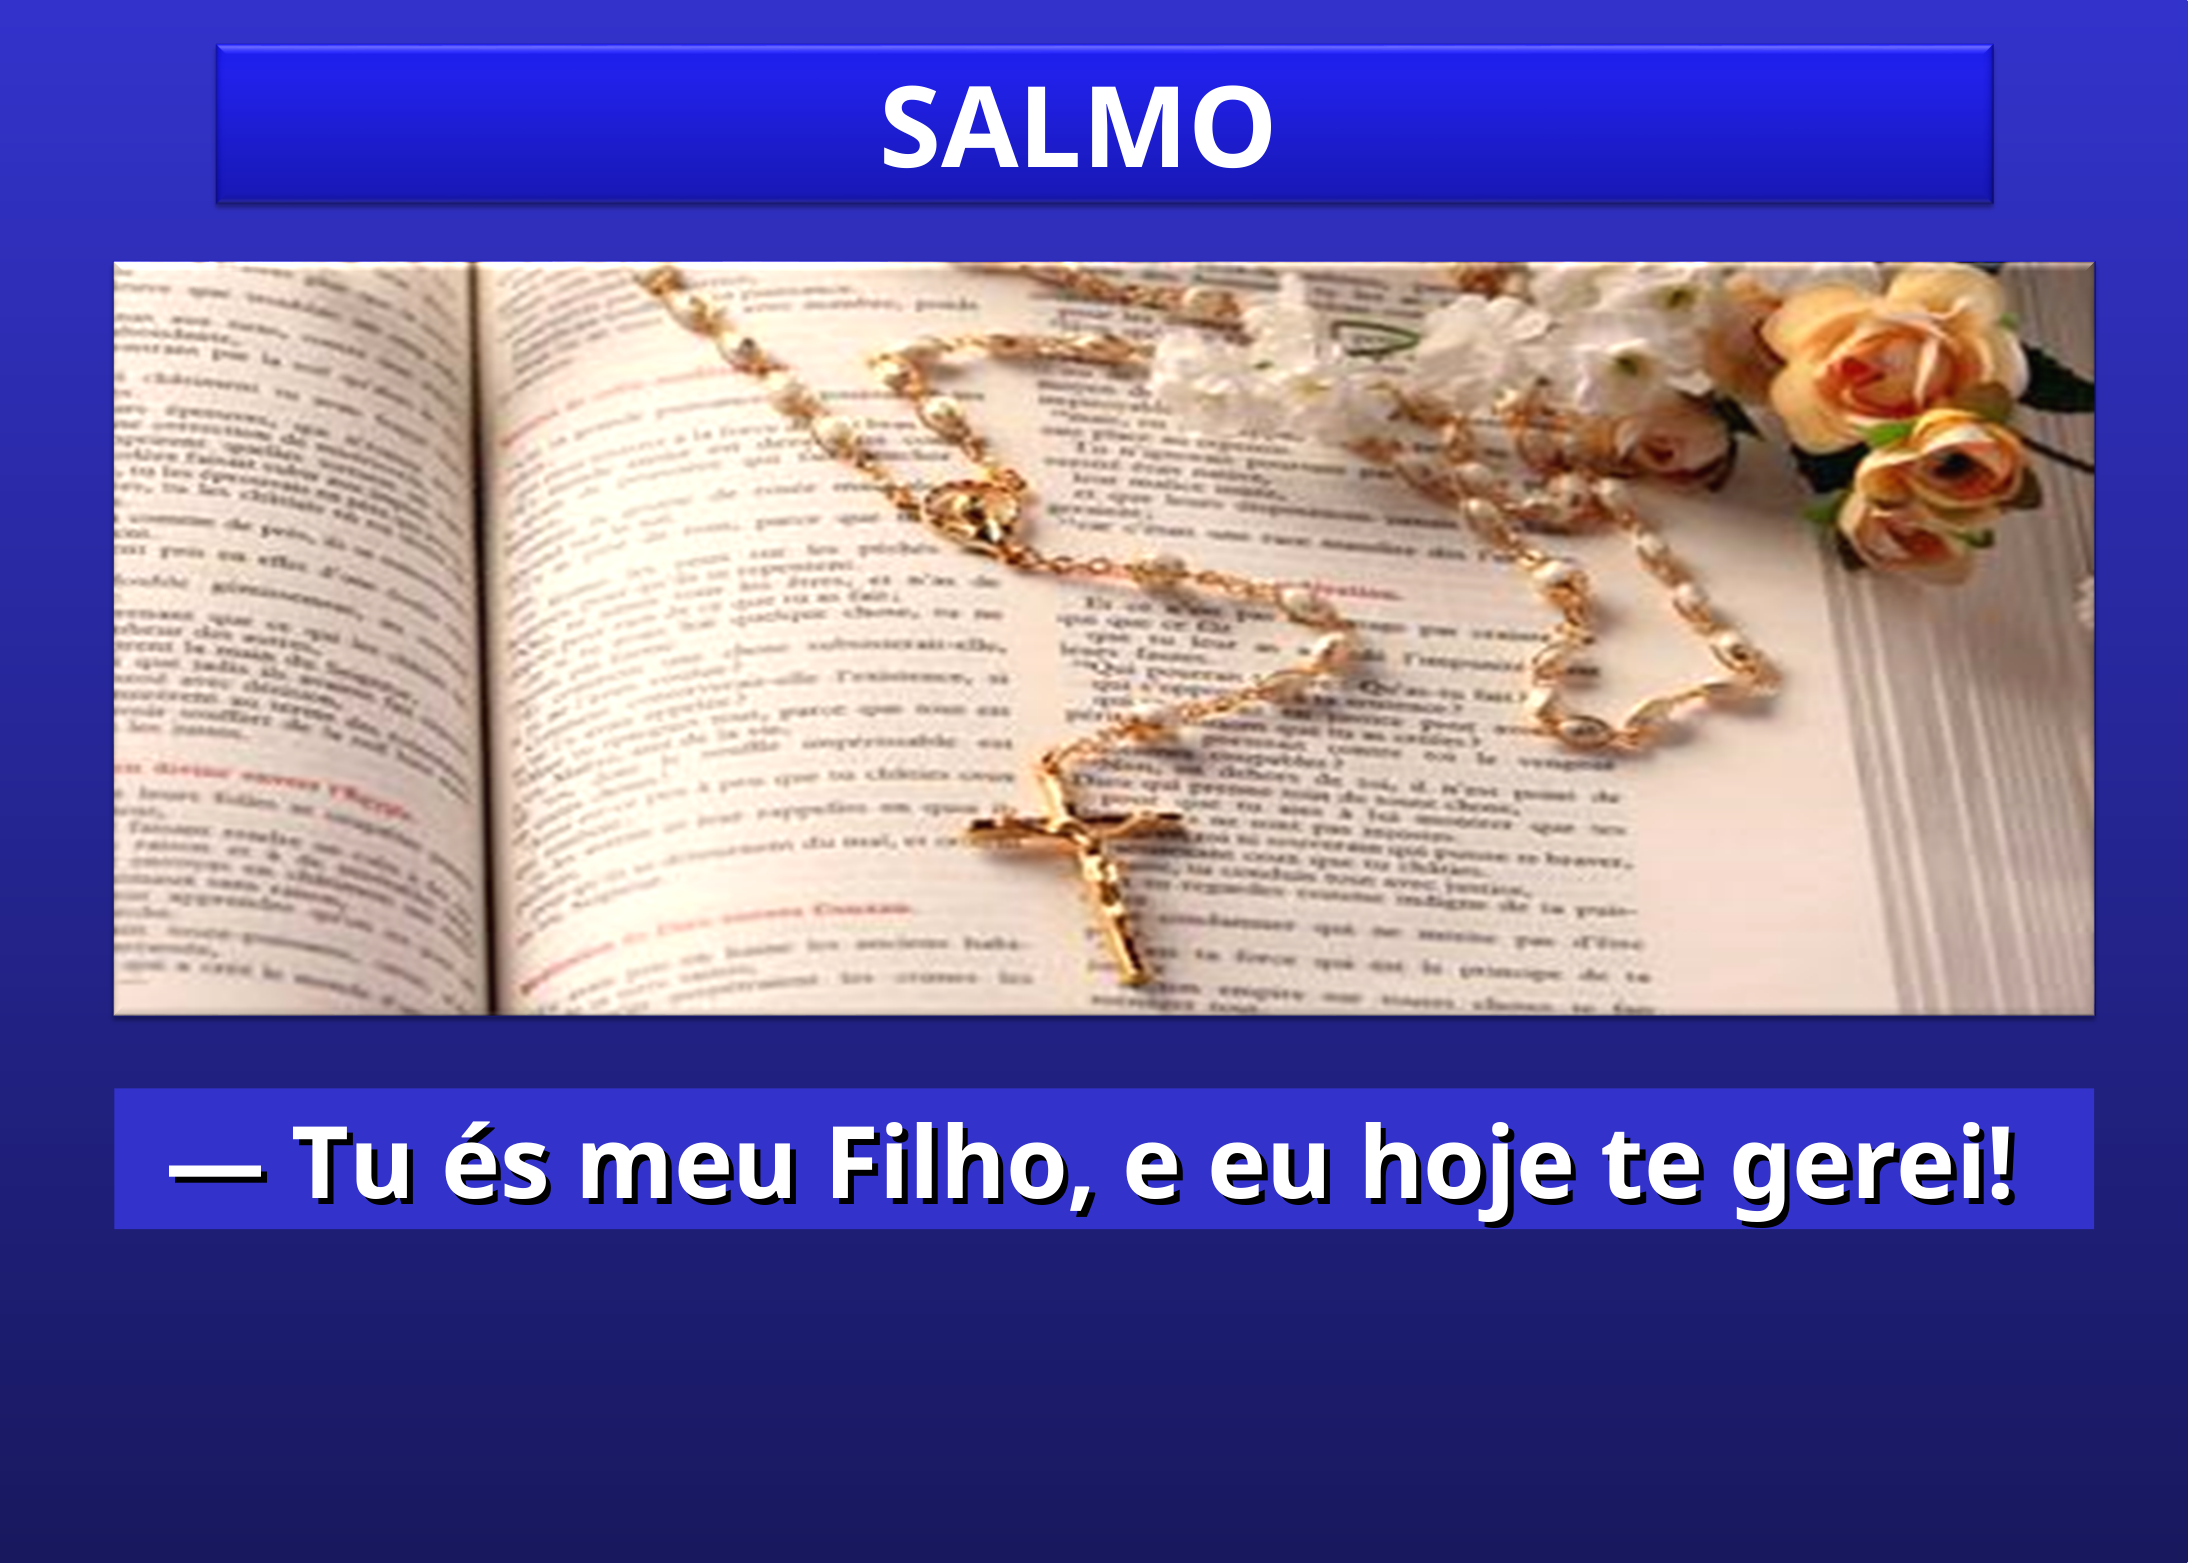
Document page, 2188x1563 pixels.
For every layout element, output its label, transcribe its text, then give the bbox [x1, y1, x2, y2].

text_box — Tu és meu Filho, e eu hoje te gerei! [114, 1088, 2095, 1230]
text_box SALMO [216, 44, 1993, 201]
picture [104, 16, 2104, 1029]
